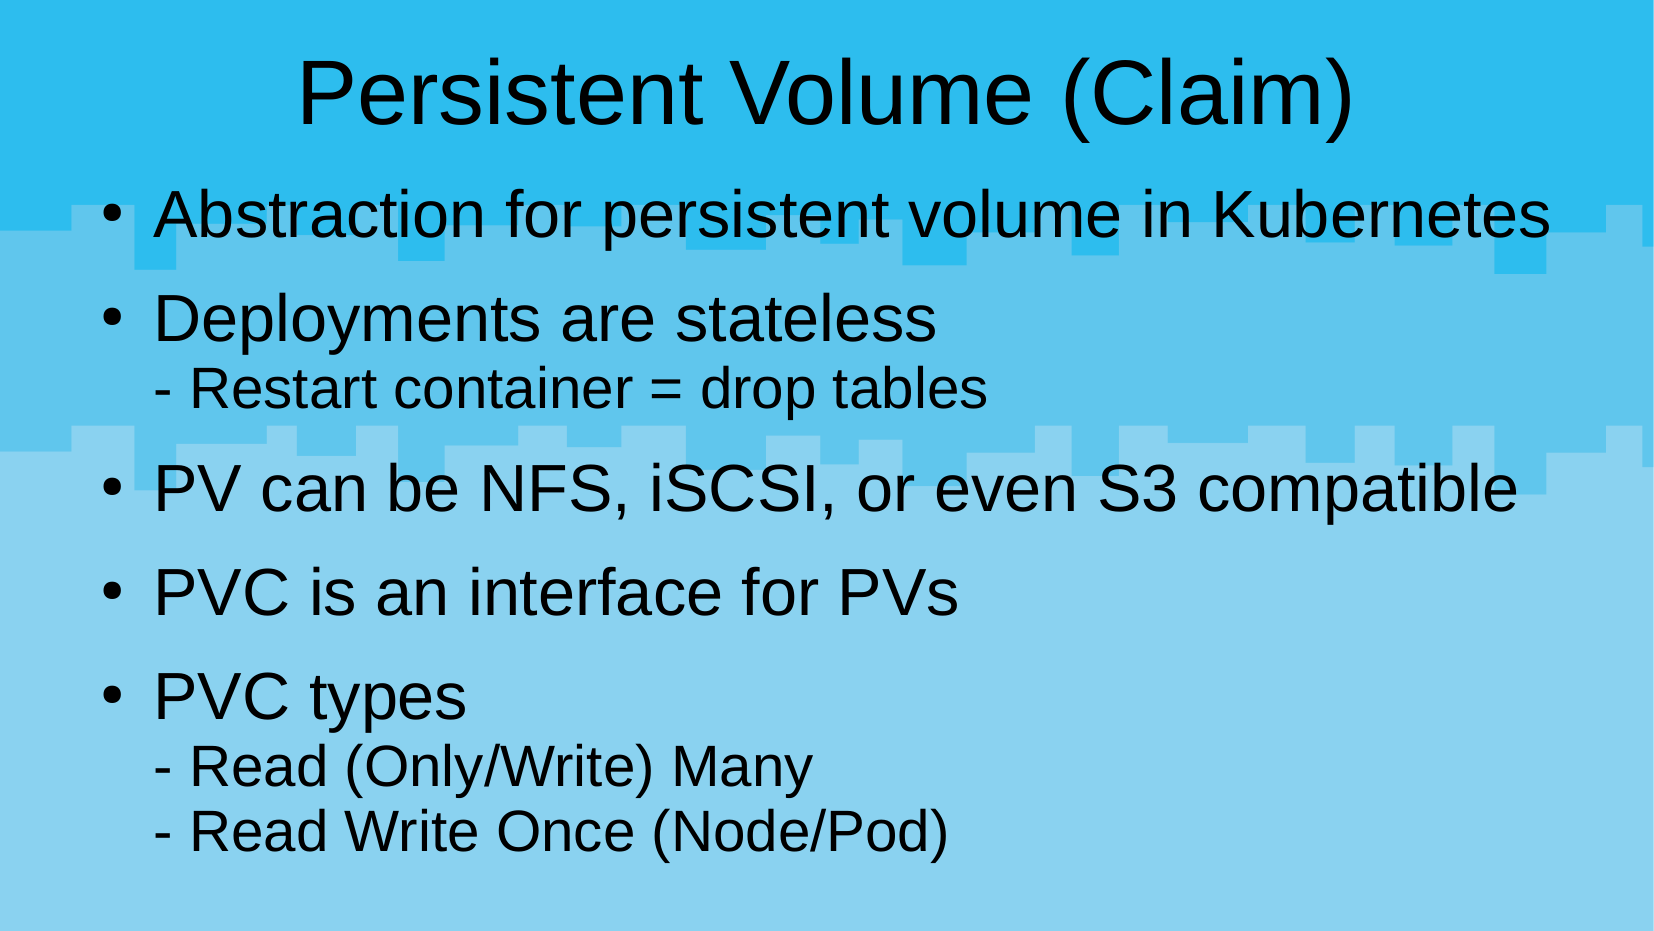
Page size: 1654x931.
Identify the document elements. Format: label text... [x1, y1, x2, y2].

picture [0, 0, 1654, 931]
list Abstraction for persistent volume in Kubernetes Deployments are stateless - Restart container = drop tables PV can be NFS, iSCSI, or even S3 compatible PVC is an interface for PVs PVC types - Read (Only/Write) Many - Read Write Once (Node/Pod) [82, 177, 1571, 886]
title Persistent Volume (Claim) [82, 37, 1571, 148]
